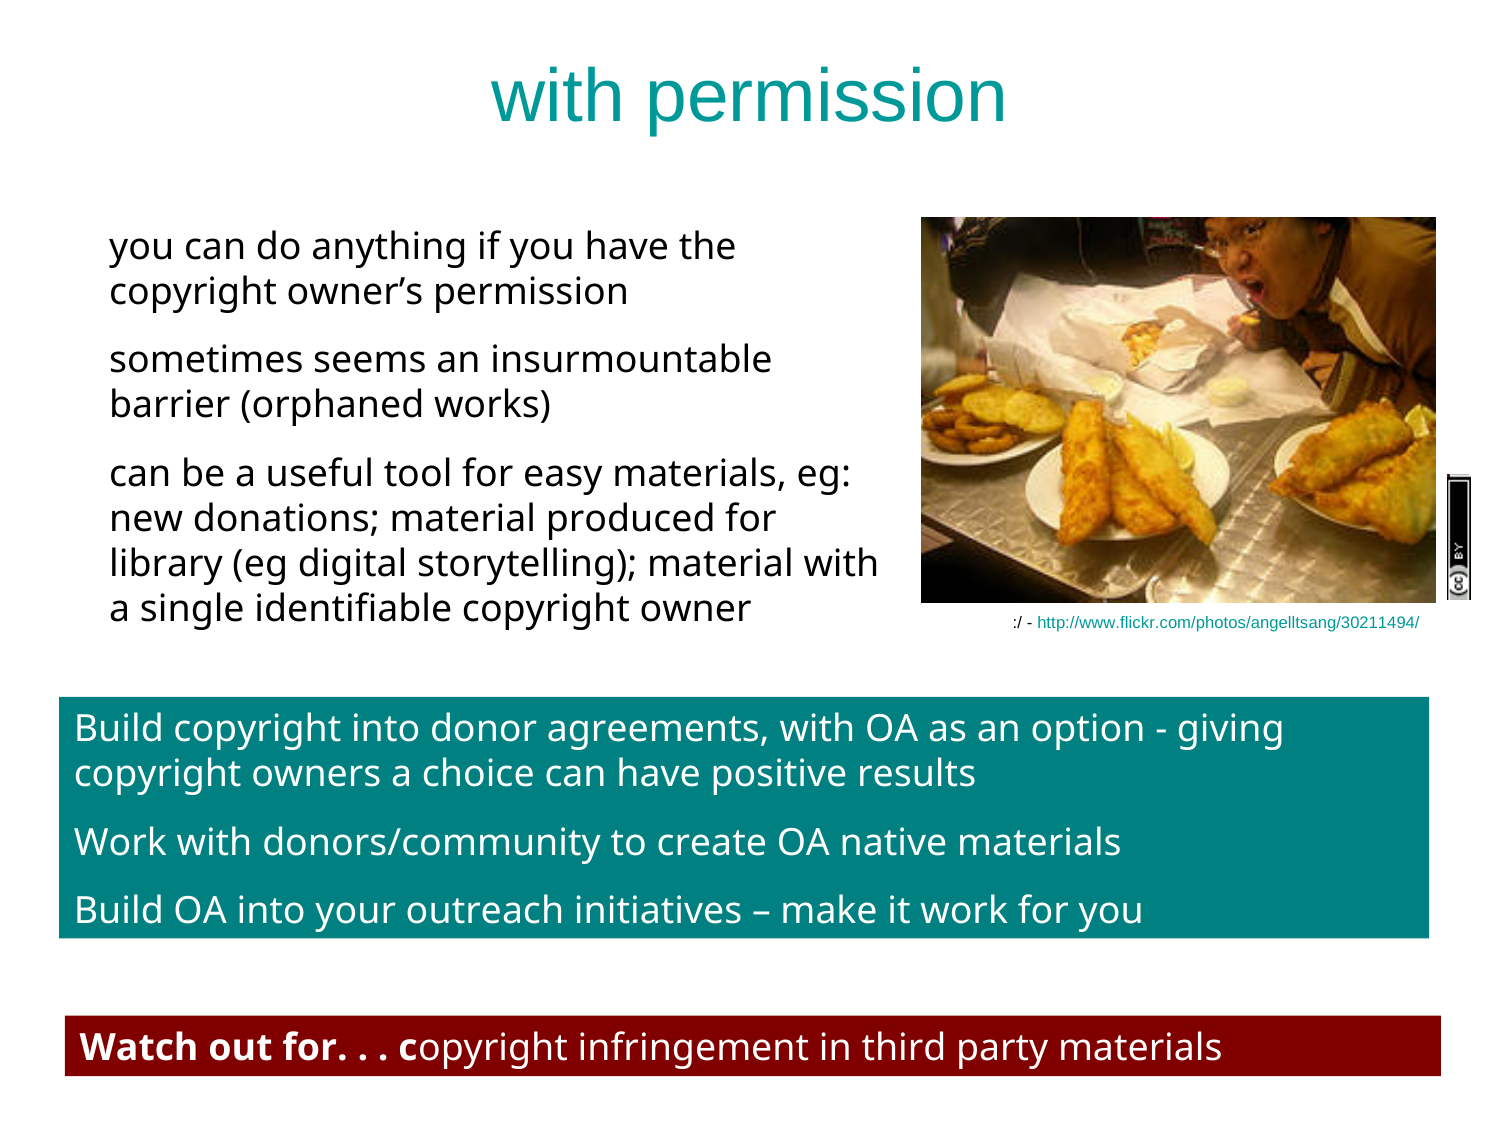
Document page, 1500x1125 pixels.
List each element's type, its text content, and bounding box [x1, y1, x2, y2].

text_box Watch out for. . . copyright infringement in third party materials [64, 1015, 1441, 1077]
text_box :/ - http://www.flickr.com/photos/angelltsang/30211494/ [998, 604, 1447, 640]
title with permission [75, 9, 1426, 173]
picture [921, 217, 1436, 603]
text_box you can do anything if you have the copyright owner’s permission sometimes seems an insurmountable barrier (orphaned works) can be a useful tool for easy materials, eg: new donations; material produced for library (eg digital storytelling); material with a single identifiable copyright owner [94, 214, 898, 637]
picture [1447, 474, 1471, 600]
text_box Build copyright into donor agreements, with OA as an option - giving copyright owners a choice can have positive results Work with donors/community to create OA native materials Build OA into your outreach initiatives – make it work for you [59, 696, 1430, 939]
